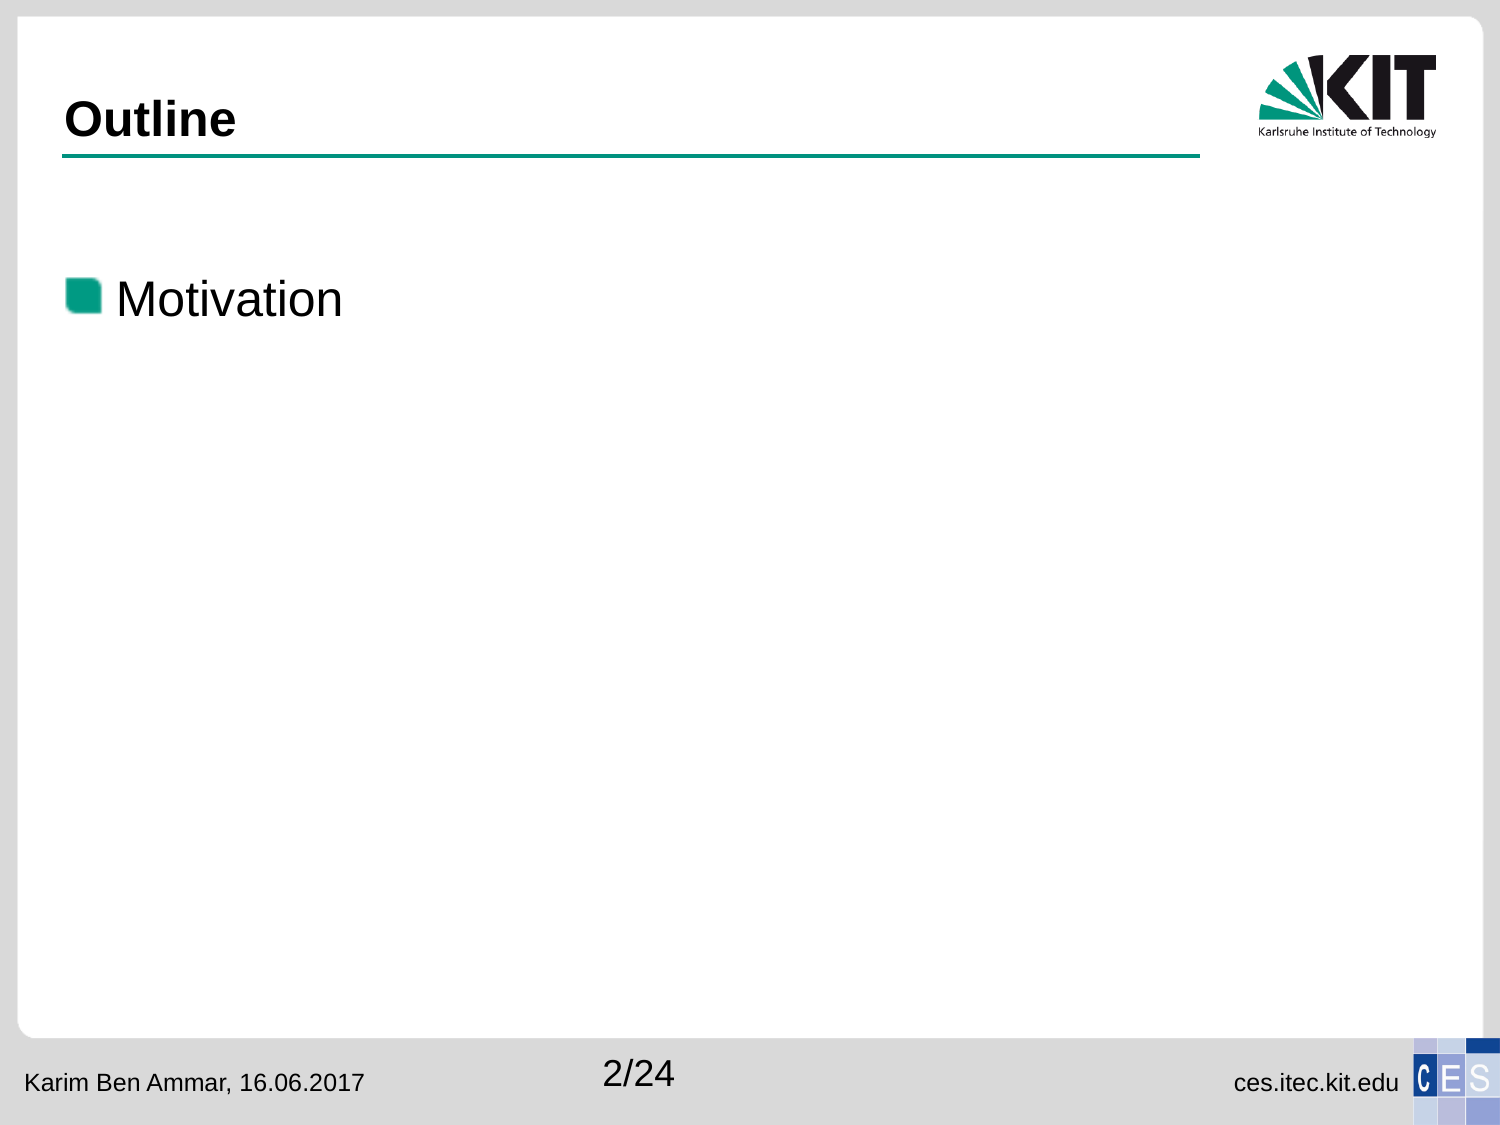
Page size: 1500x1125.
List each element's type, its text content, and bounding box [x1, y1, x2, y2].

list Motivation [64, 196, 1436, 1000]
text_box <number>/24 [662, 1045, 766, 1116]
picture [0, 0, 1500, 1125]
title Outline [64, 54, 1198, 147]
